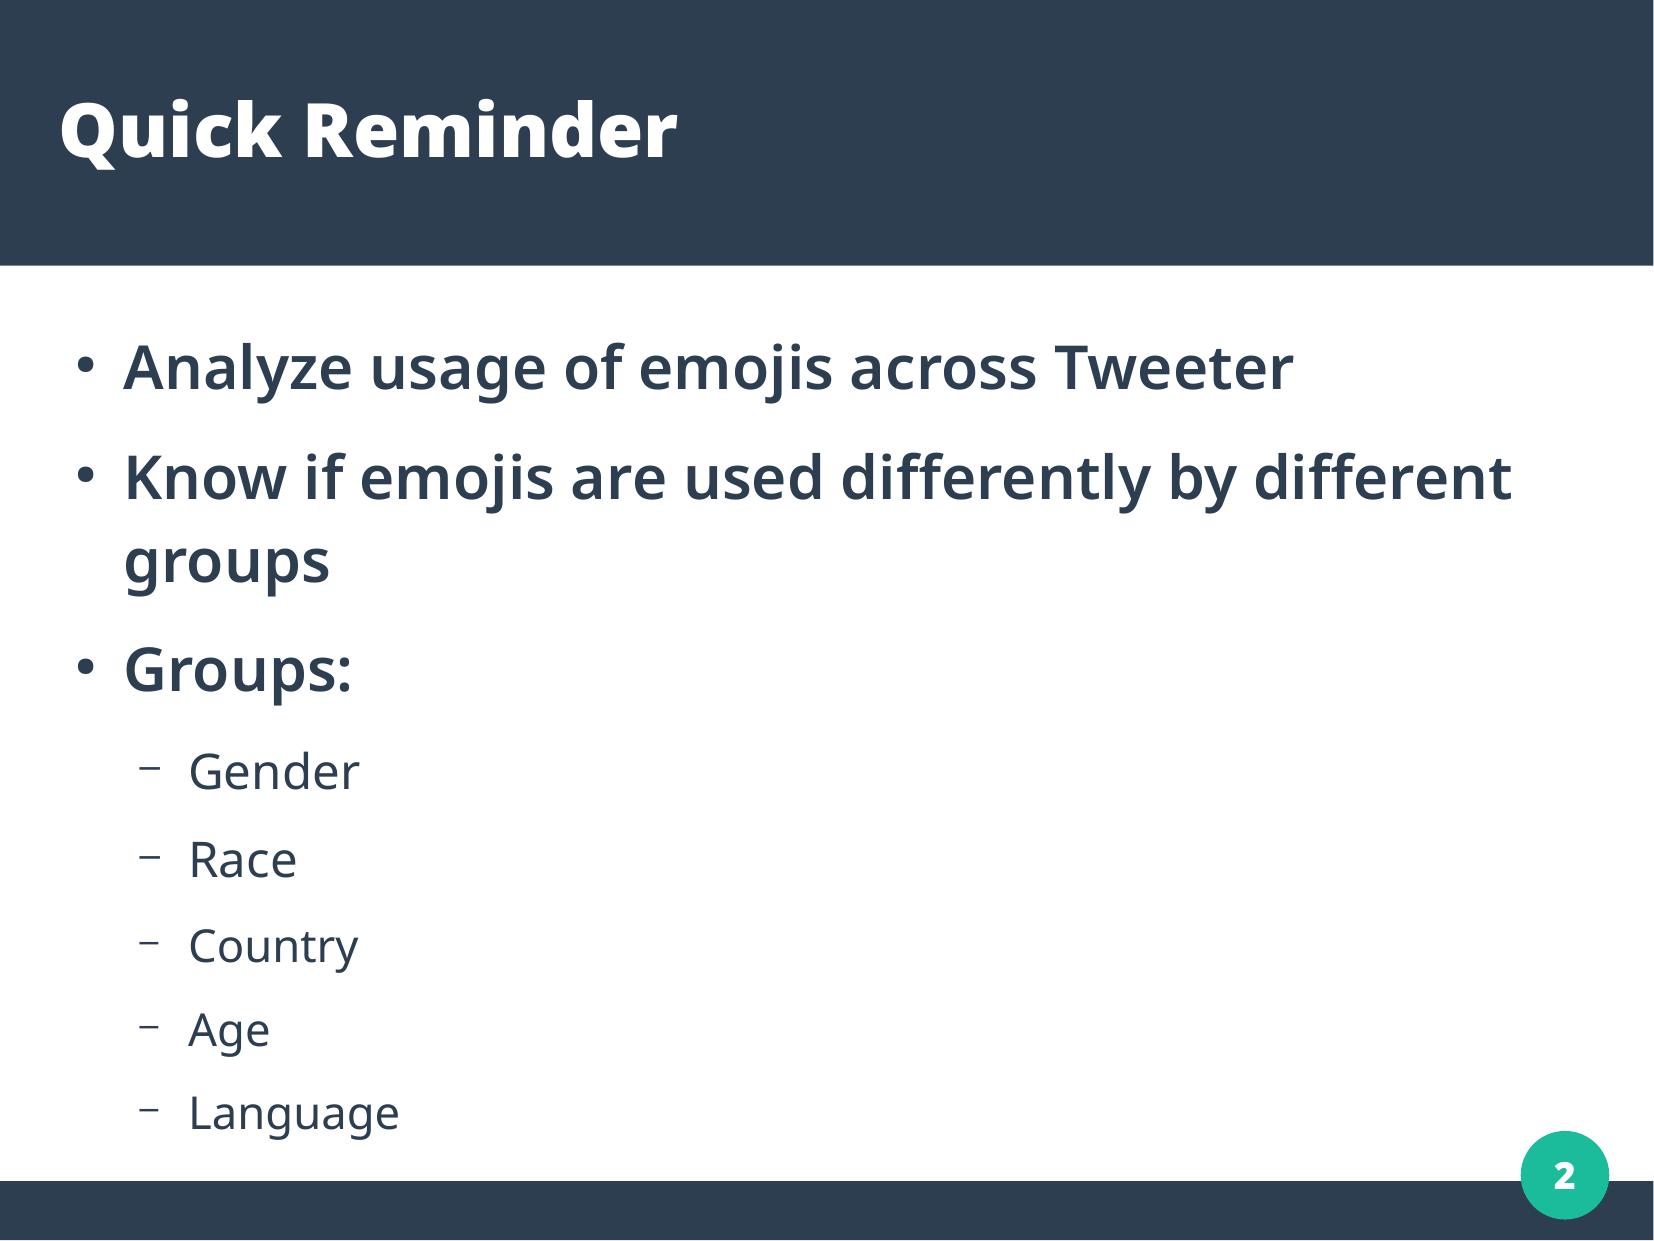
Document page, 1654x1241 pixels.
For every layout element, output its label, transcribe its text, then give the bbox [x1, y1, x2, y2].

list Analyze usage of emojis across Tweeter Know if emojis are used differently by different groups Groups: Gender Race Country Age Language [59, 324, 1595, 1152]
title Quick Reminder [59, 49, 1595, 207]
